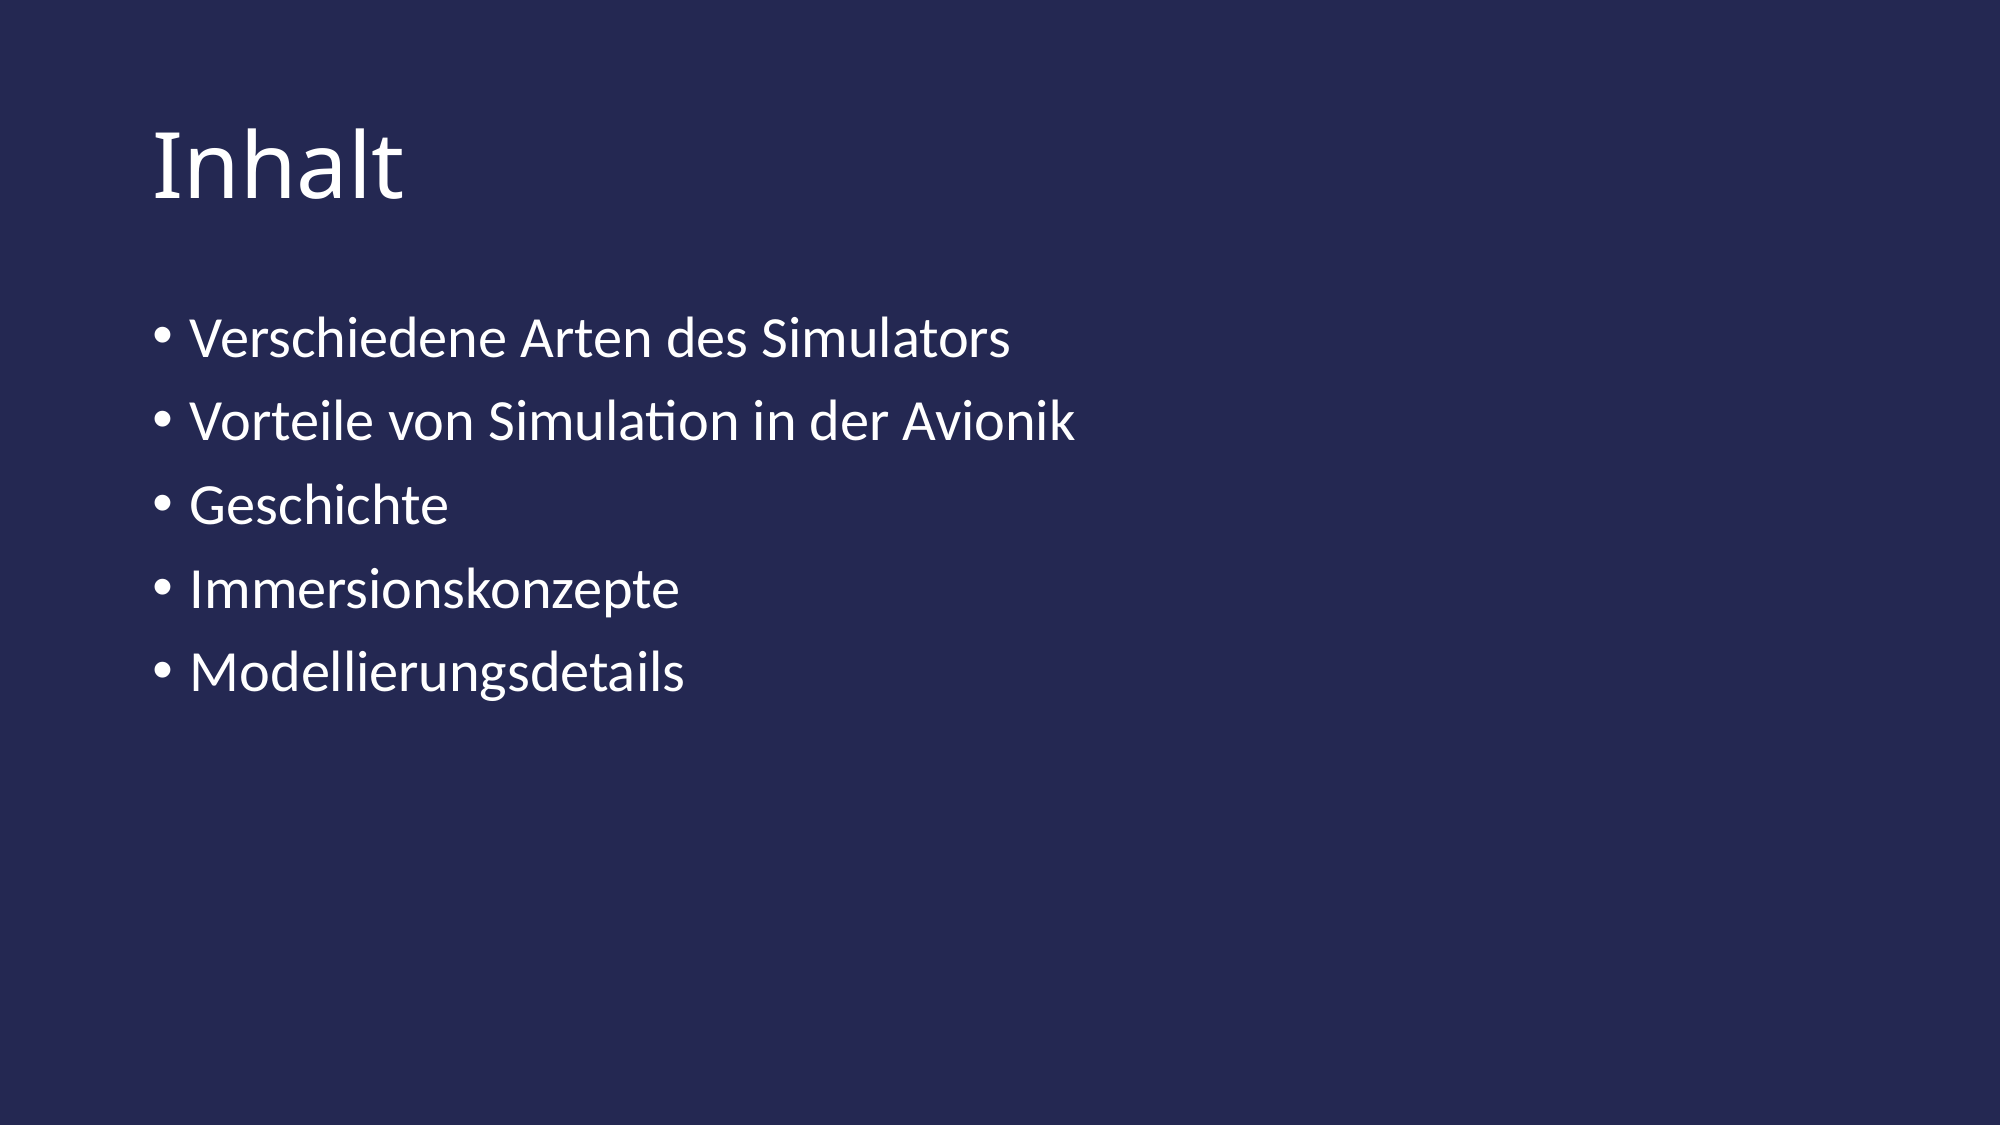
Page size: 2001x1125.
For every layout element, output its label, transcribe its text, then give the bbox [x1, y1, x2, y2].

list Verschiedene Arten des Simulators Vorteile von Simulation in der Avionik Geschichte Immersionskonzepte Modellierungsdetails [137, 299, 1863, 1014]
title Inhalt [137, 59, 1863, 278]
